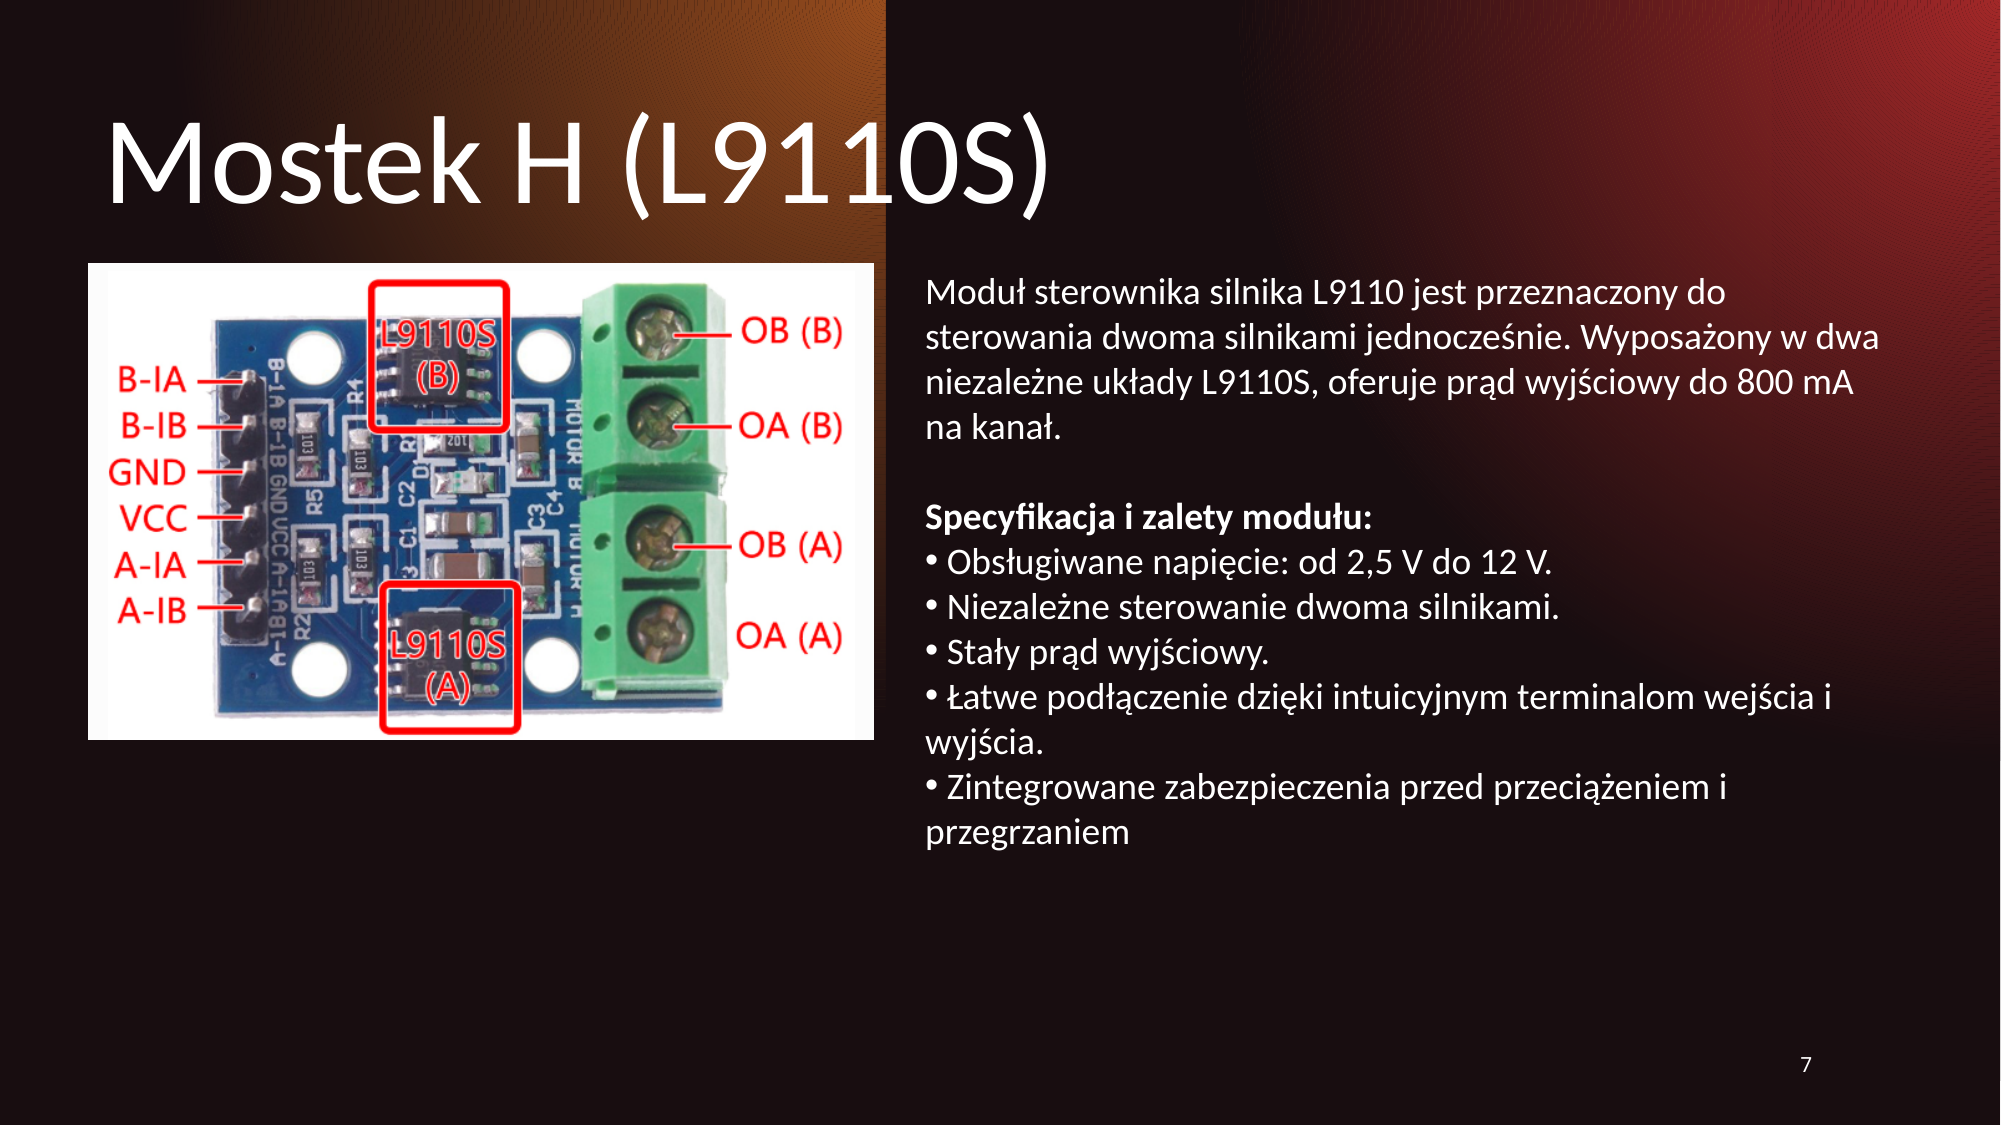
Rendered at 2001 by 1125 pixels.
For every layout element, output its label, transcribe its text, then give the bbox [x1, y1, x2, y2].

text_box [1785, 1035, 1910, 1096]
picture [88, 263, 874, 740]
title Mostek H (L9110S) [88, 88, 1910, 386]
text_box Moduł sterownika silnika L9110 jest przeznaczony do sterowania dwoma silnikami jednocześnie. Wyposażony w dwa niezależne układy L9110S, oferuje prąd wyjściowy do 800 mA na kanał. Specyfikacja i zalety modułu: Obsługiwane napięcie: od 2,5 V do 12 V. Niezależne sterowanie dwoma silnikami. Stały prąd wyjściowy. Łatwe podłączenie dzięki intuicyjnym terminalom wejścia i wyjścia. Zintegrowane zabezpieczenia przed przeciążeniem i przegrzaniem [910, 259, 1910, 865]
